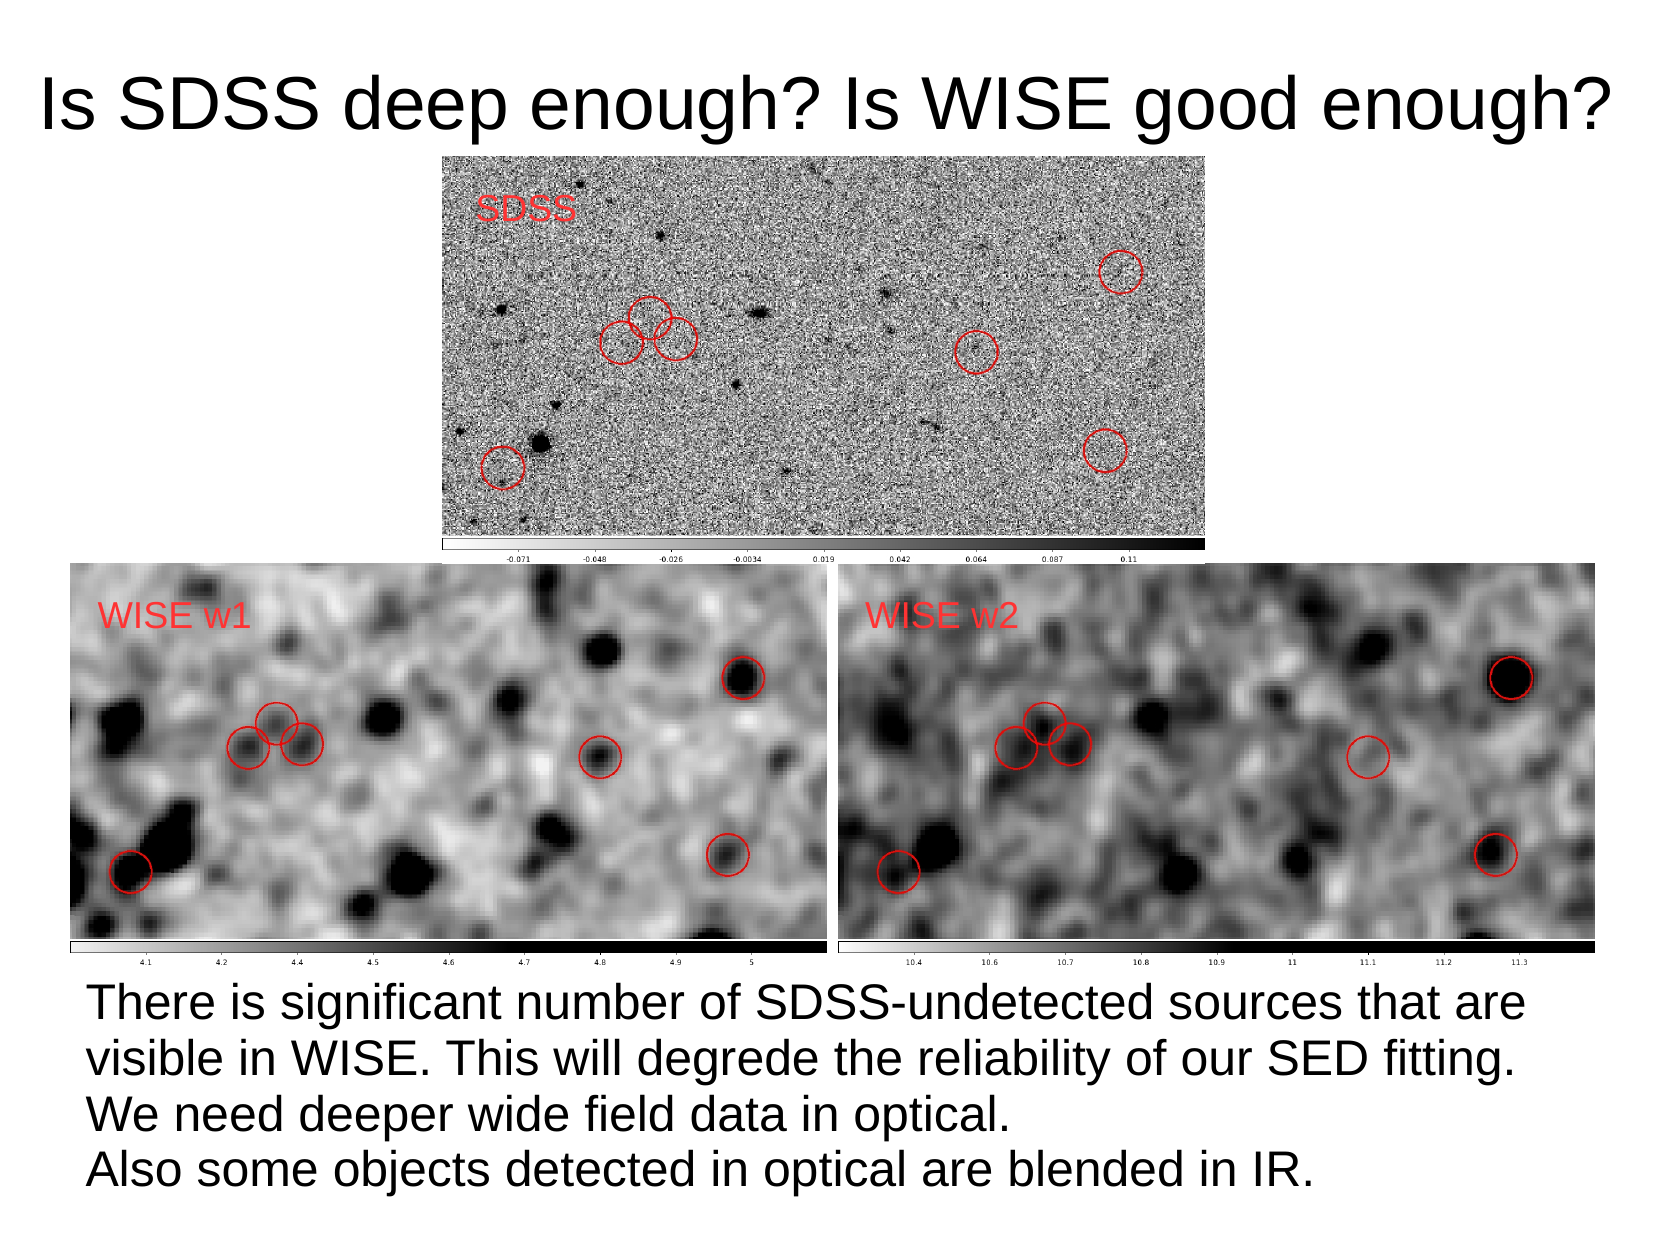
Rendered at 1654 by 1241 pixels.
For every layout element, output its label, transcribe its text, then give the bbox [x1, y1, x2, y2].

title Is SDSS deep enough? Is WISE good enough? [0, 0, 1654, 208]
picture [70, 156, 1595, 966]
text_box There is significant number of SDSS-undetected sources that are visible in WISE. This will degrede the reliability of our SED fitting. We need deeper wide field data in optical. Also some objects detected in optical are blended in IR. [70, 966, 1607, 1205]
text_box WISE w1 [82, 587, 308, 645]
text_box SDSS [460, 180, 686, 237]
text_box WISE w2 [850, 587, 1075, 645]
